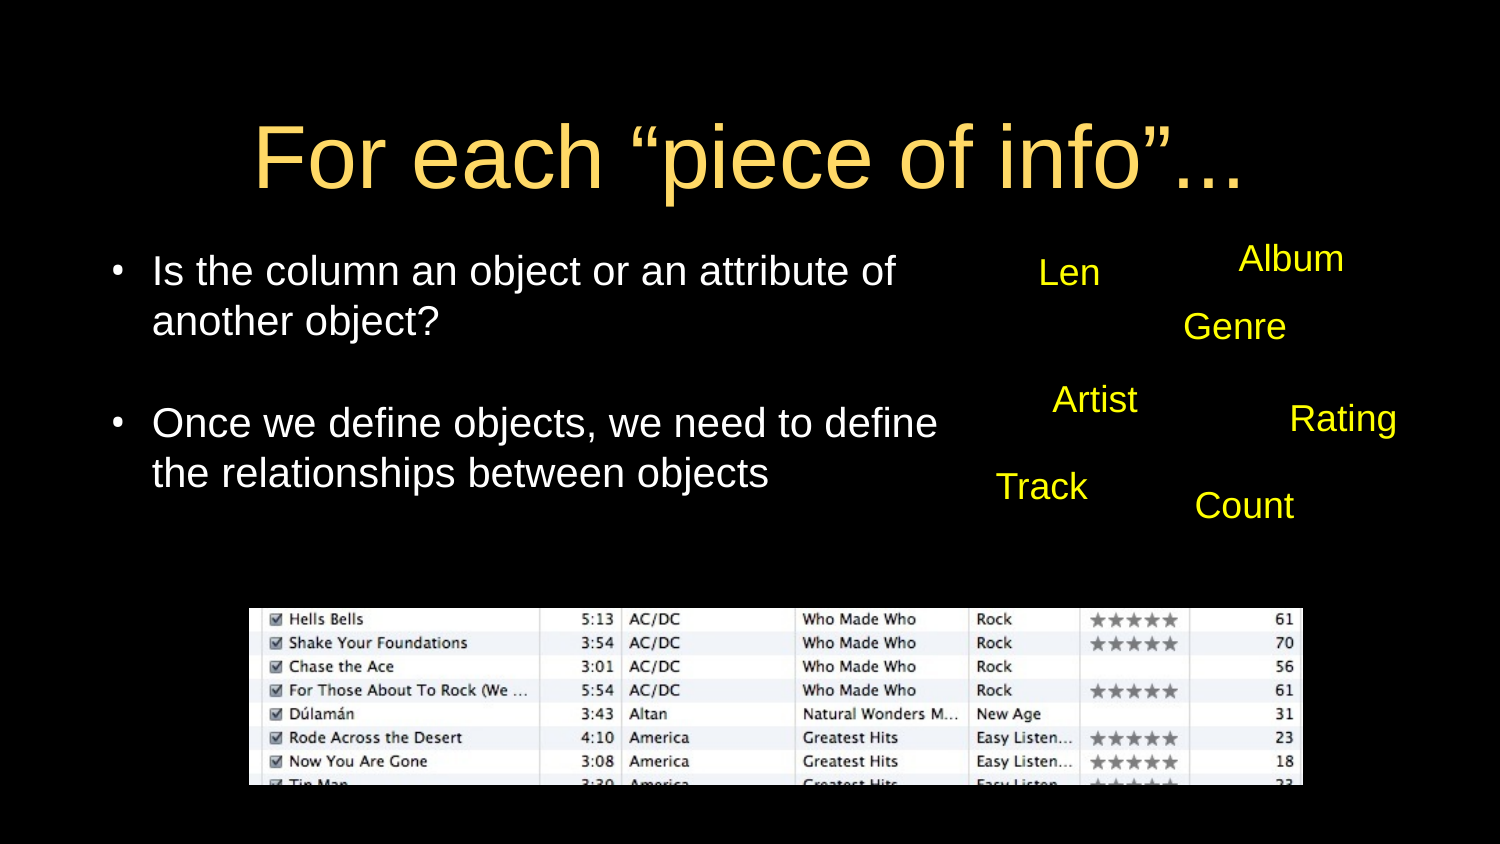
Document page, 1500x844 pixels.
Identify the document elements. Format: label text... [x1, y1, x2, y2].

text_box Album [1237, 230, 1366, 282]
text_box Count [1191, 478, 1297, 529]
list Is the column an object or an attribute of another object? Once we define objects, we need to define the relationships between objects [106, 240, 968, 767]
text_box Track [991, 459, 1103, 510]
text_box Artist [1047, 372, 1165, 424]
picture [249, 608, 1303, 785]
text_box Len [1037, 245, 1122, 296]
title For each “piece of info”... [106, 71, 1393, 235]
text_box Rating [1287, 391, 1400, 442]
text_box Genre [1182, 299, 1288, 351]
